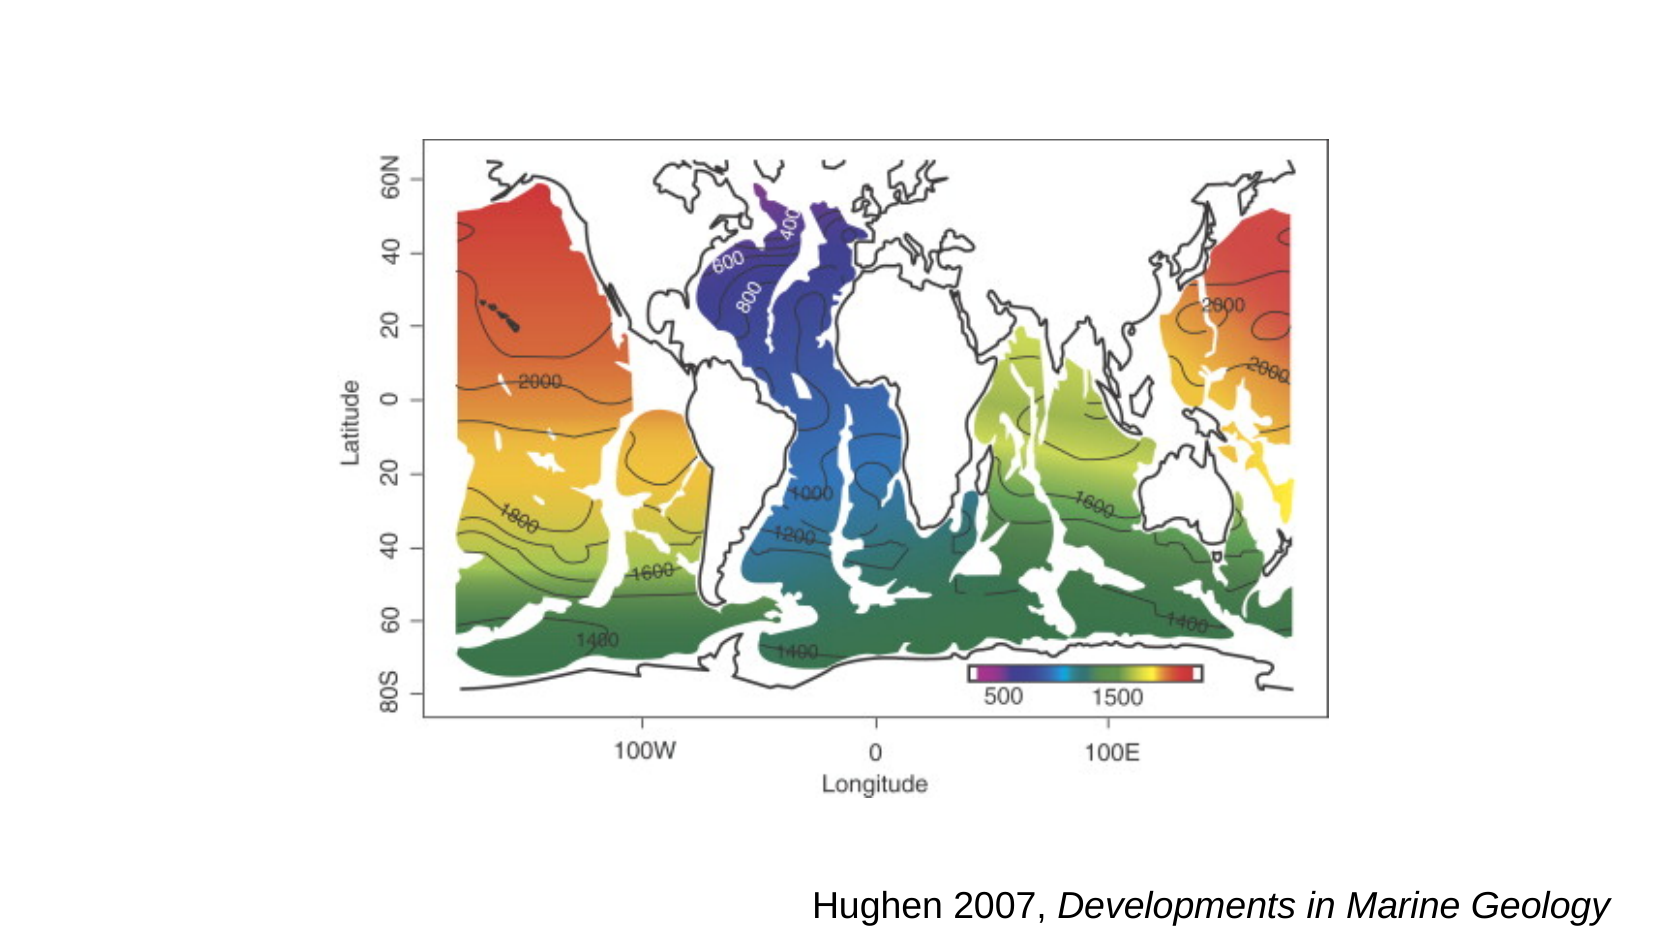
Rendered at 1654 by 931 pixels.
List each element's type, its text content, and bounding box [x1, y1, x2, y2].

picture [336, 139, 1329, 798]
text_box Hughen 2007, Developments in Marine Geology [797, 873, 1625, 931]
